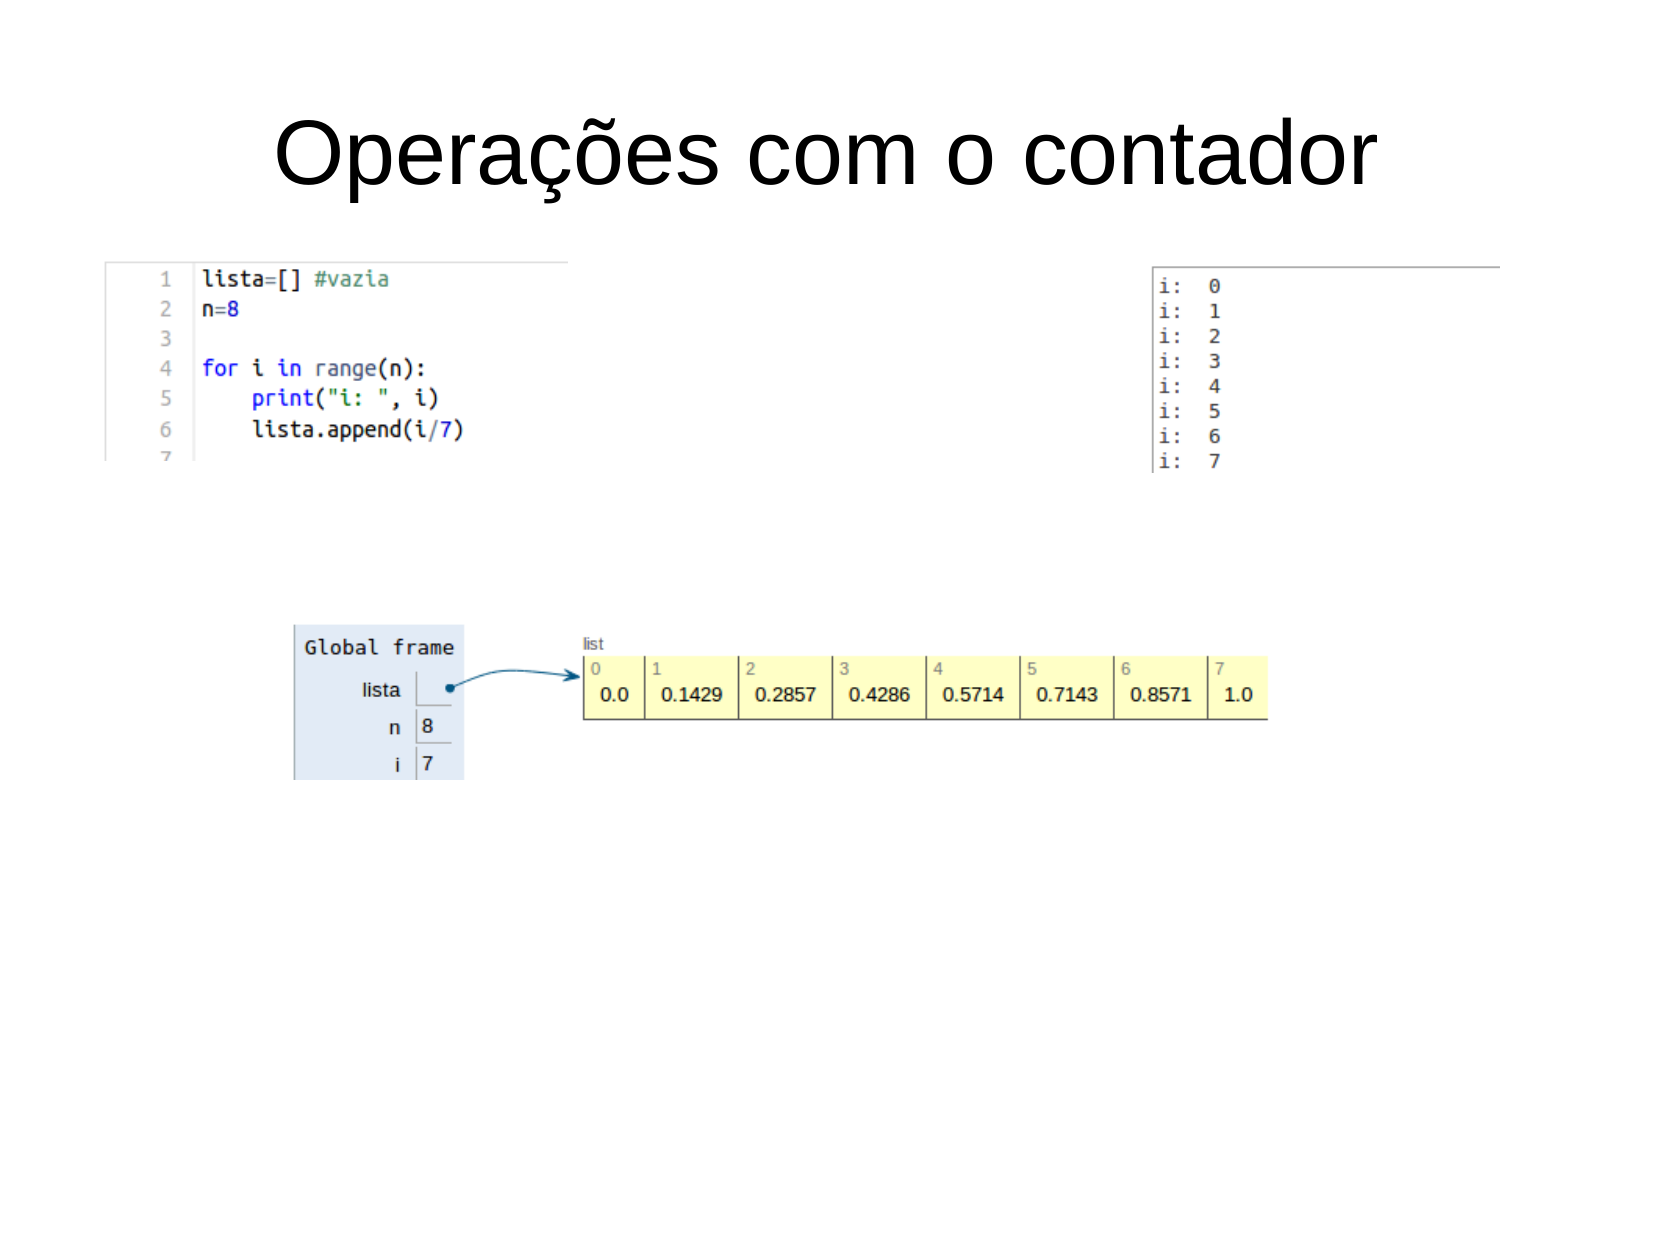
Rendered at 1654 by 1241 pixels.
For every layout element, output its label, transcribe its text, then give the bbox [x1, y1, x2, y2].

picture [1146, 262, 1501, 473]
picture [94, 254, 568, 461]
title Operações com o contador [82, 49, 1571, 257]
picture [283, 614, 1276, 780]
